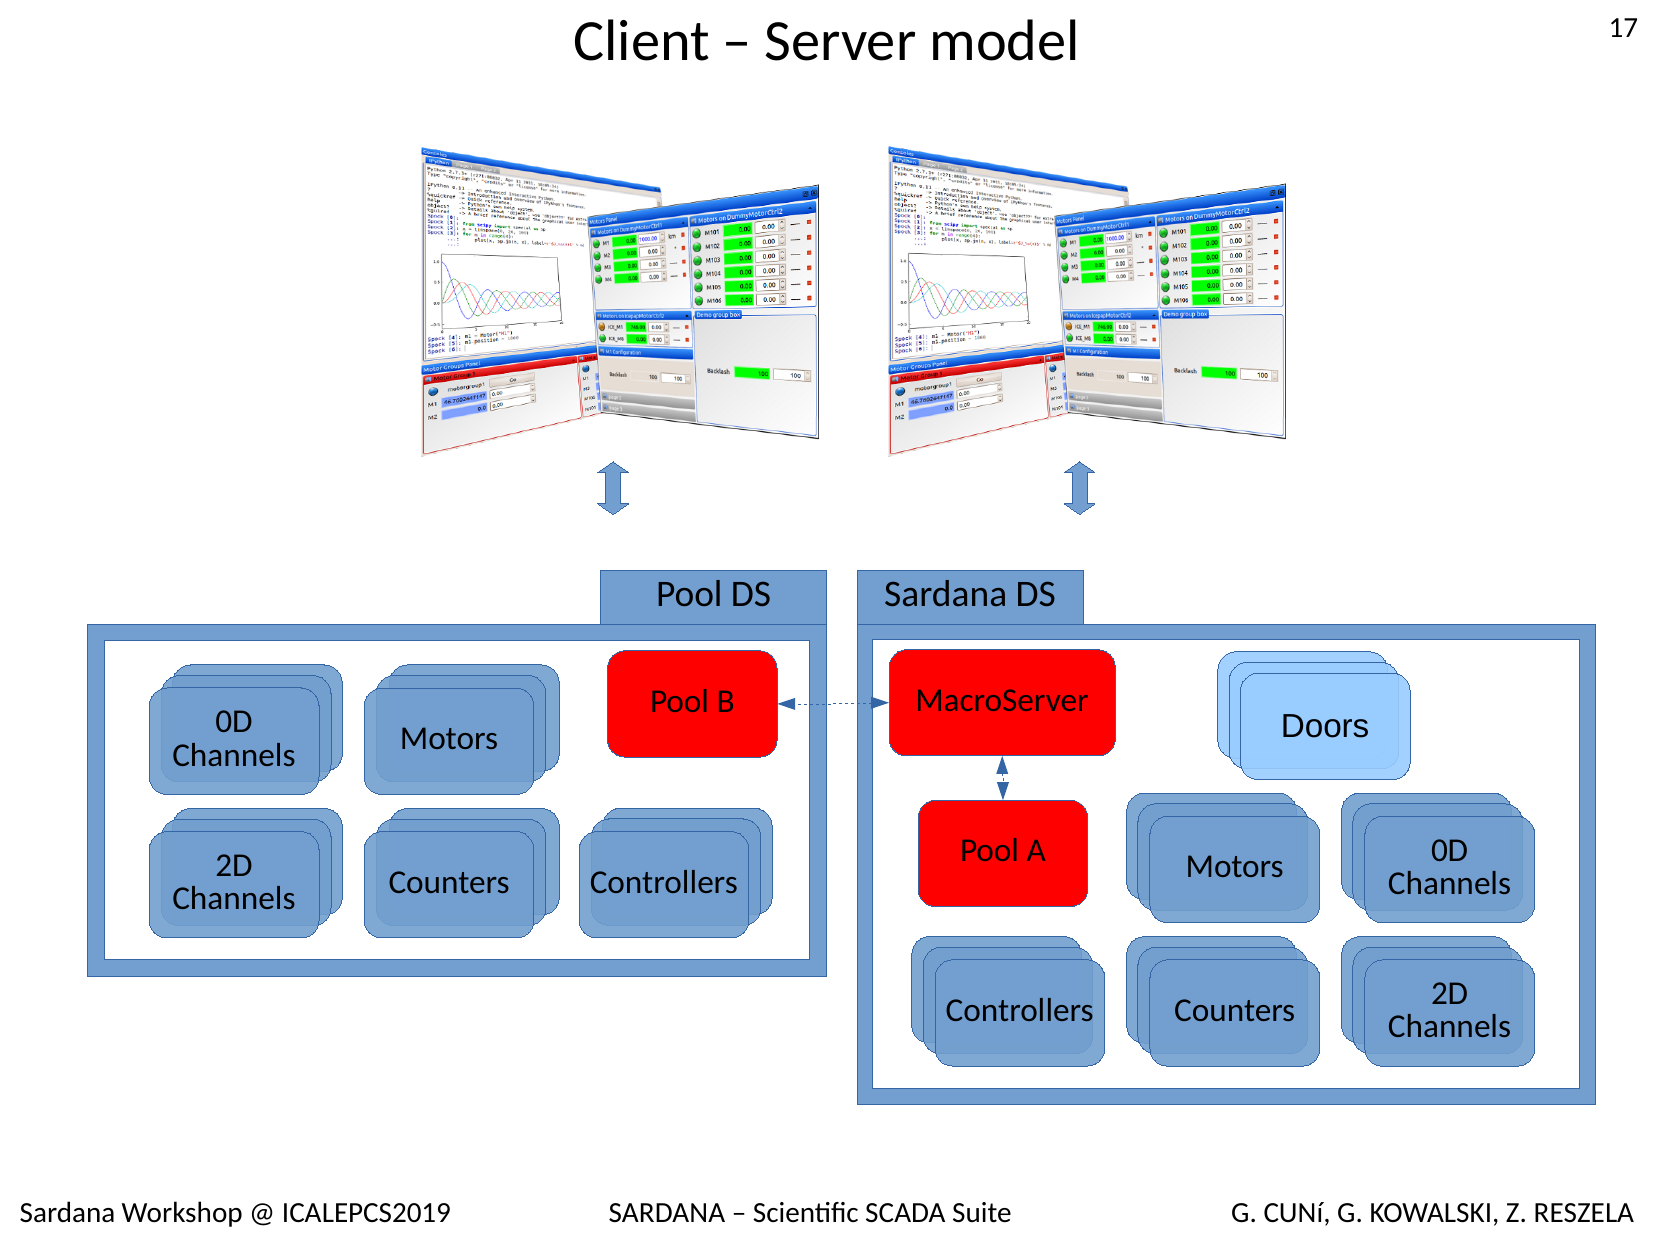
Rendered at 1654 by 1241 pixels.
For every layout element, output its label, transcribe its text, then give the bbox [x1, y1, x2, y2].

title Client – Server model [82, 2, 1571, 91]
text_box [87, 624, 827, 977]
text_box 2D Channels [149, 831, 320, 938]
text_box Sardana DS [857, 570, 1084, 625]
text_box 0D Channels [1364, 816, 1535, 923]
text_box Counters [364, 831, 534, 938]
text_box Motors [364, 688, 534, 795]
text_box Motors [1149, 816, 1320, 923]
text_box [1064, 468, 1095, 515]
text_box Pool B [607, 650, 778, 758]
text_box Controllers [579, 831, 749, 938]
text_box Doors [1240, 673, 1411, 780]
text_box Counters [1149, 959, 1320, 1067]
text_box Pool DS [600, 570, 827, 625]
text_box MacroServer [889, 649, 1116, 756]
picture [418, 135, 821, 468]
text_box [597, 468, 629, 515]
text_box [857, 624, 1596, 1105]
picture [885, 134, 1288, 468]
text_box 0D Channels [149, 687, 320, 795]
text_box Pool A [918, 800, 1088, 907]
text_box Controllers [935, 959, 1105, 1067]
text_box 2D Channels [1364, 959, 1535, 1067]
